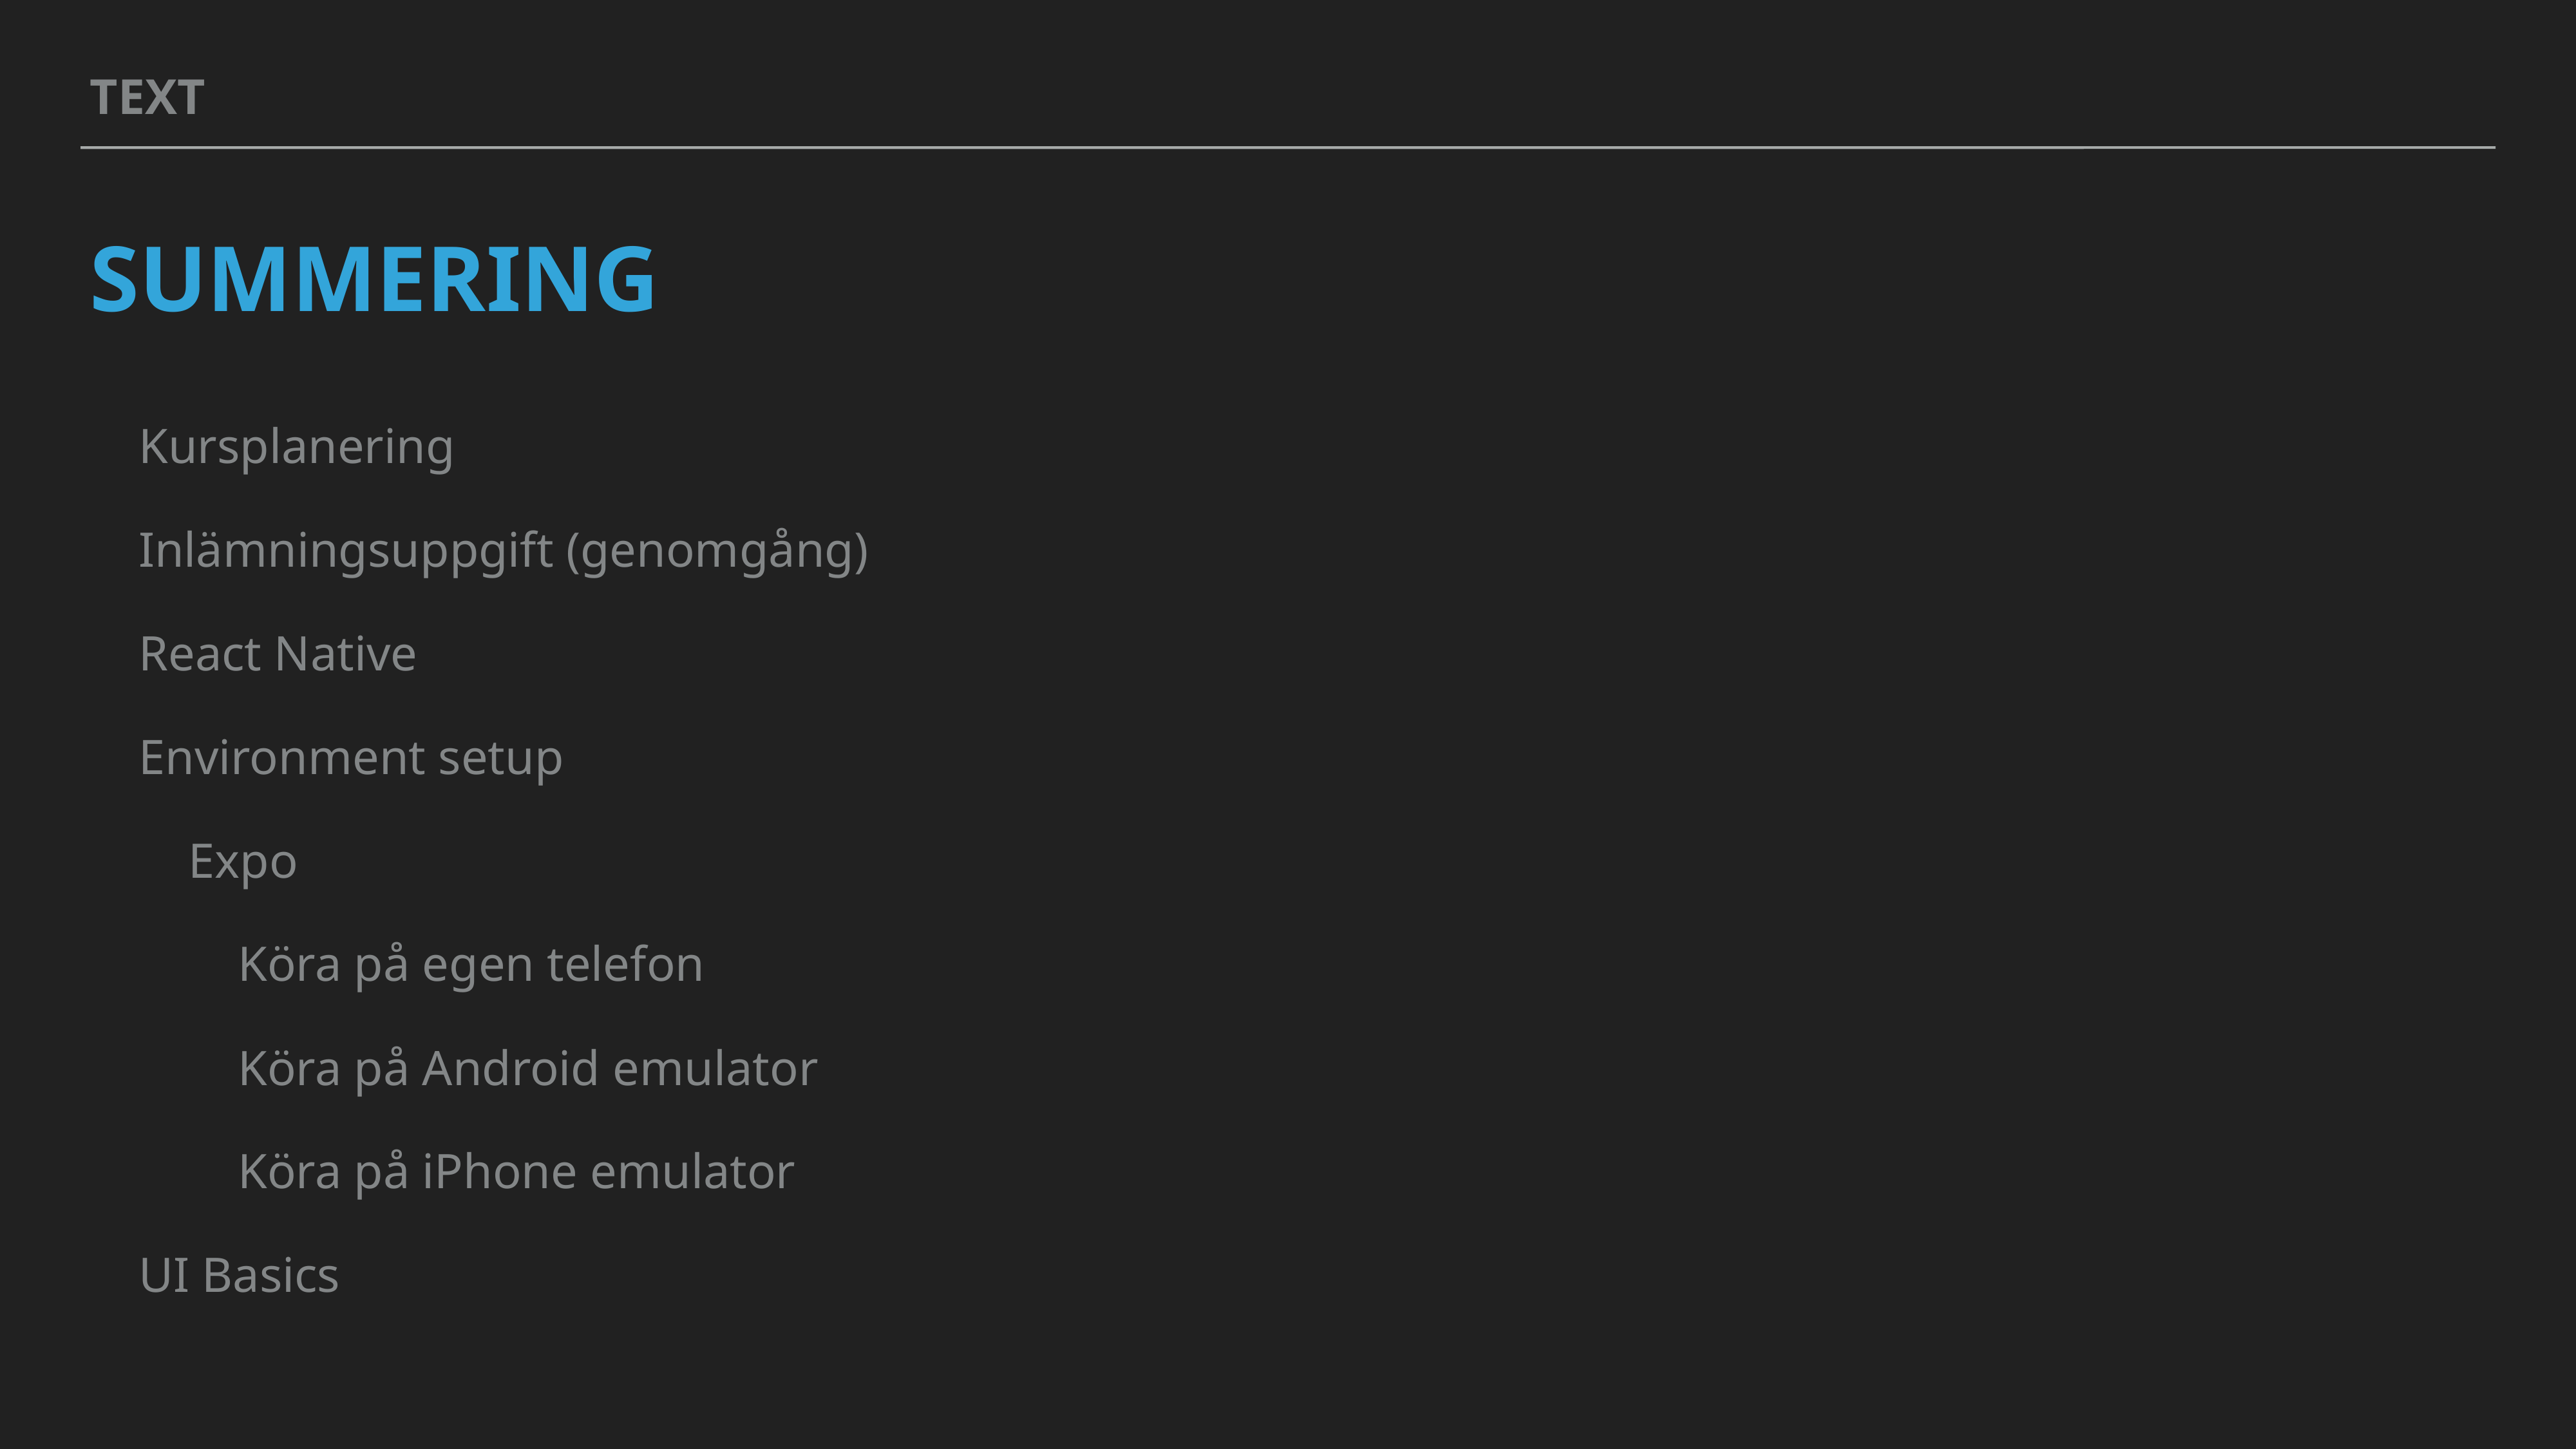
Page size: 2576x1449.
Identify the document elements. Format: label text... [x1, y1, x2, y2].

text_box Kursplanering Inlämningsuppgift (genomgång) React Native Environment setup Expo Köra på egen telefon Köra på Android emulator Köra på iPhone emulator UI Basics [80, 408, 2496, 1315]
text_box Summering [80, 228, 2496, 336]
